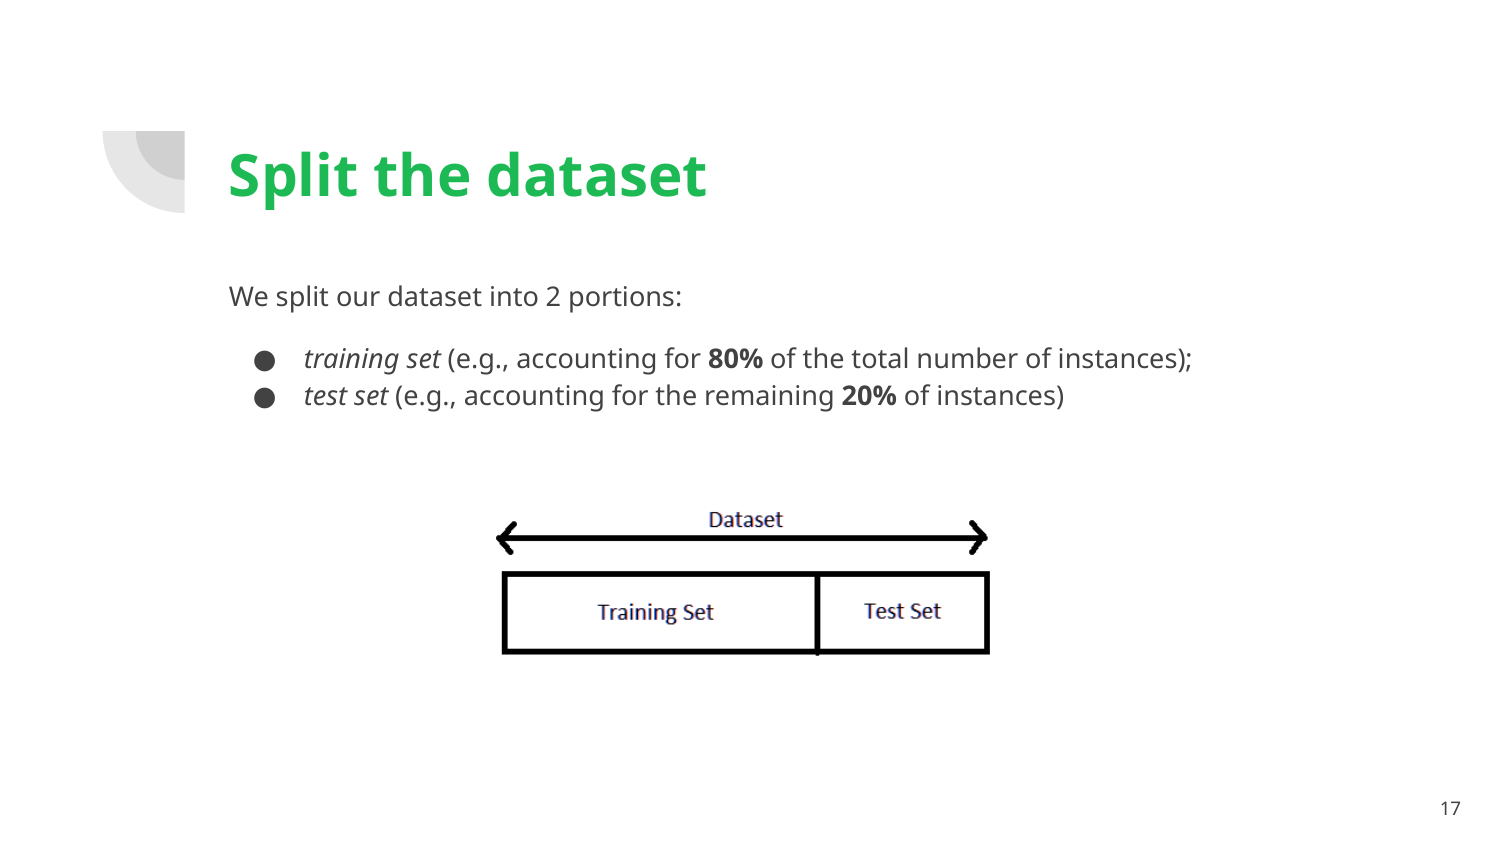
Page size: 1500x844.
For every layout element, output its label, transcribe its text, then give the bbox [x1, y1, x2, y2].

slide_number <number> [1386, 777, 1477, 842]
title Split the dataset [213, 123, 827, 240]
picture [480, 482, 1020, 694]
list We split our dataset into 2 portions: training set (e.g., accounting for 80% of the total number of instances); test set (e.g., accounting for the remaining 20% of instances) [213, 259, 1225, 667]
